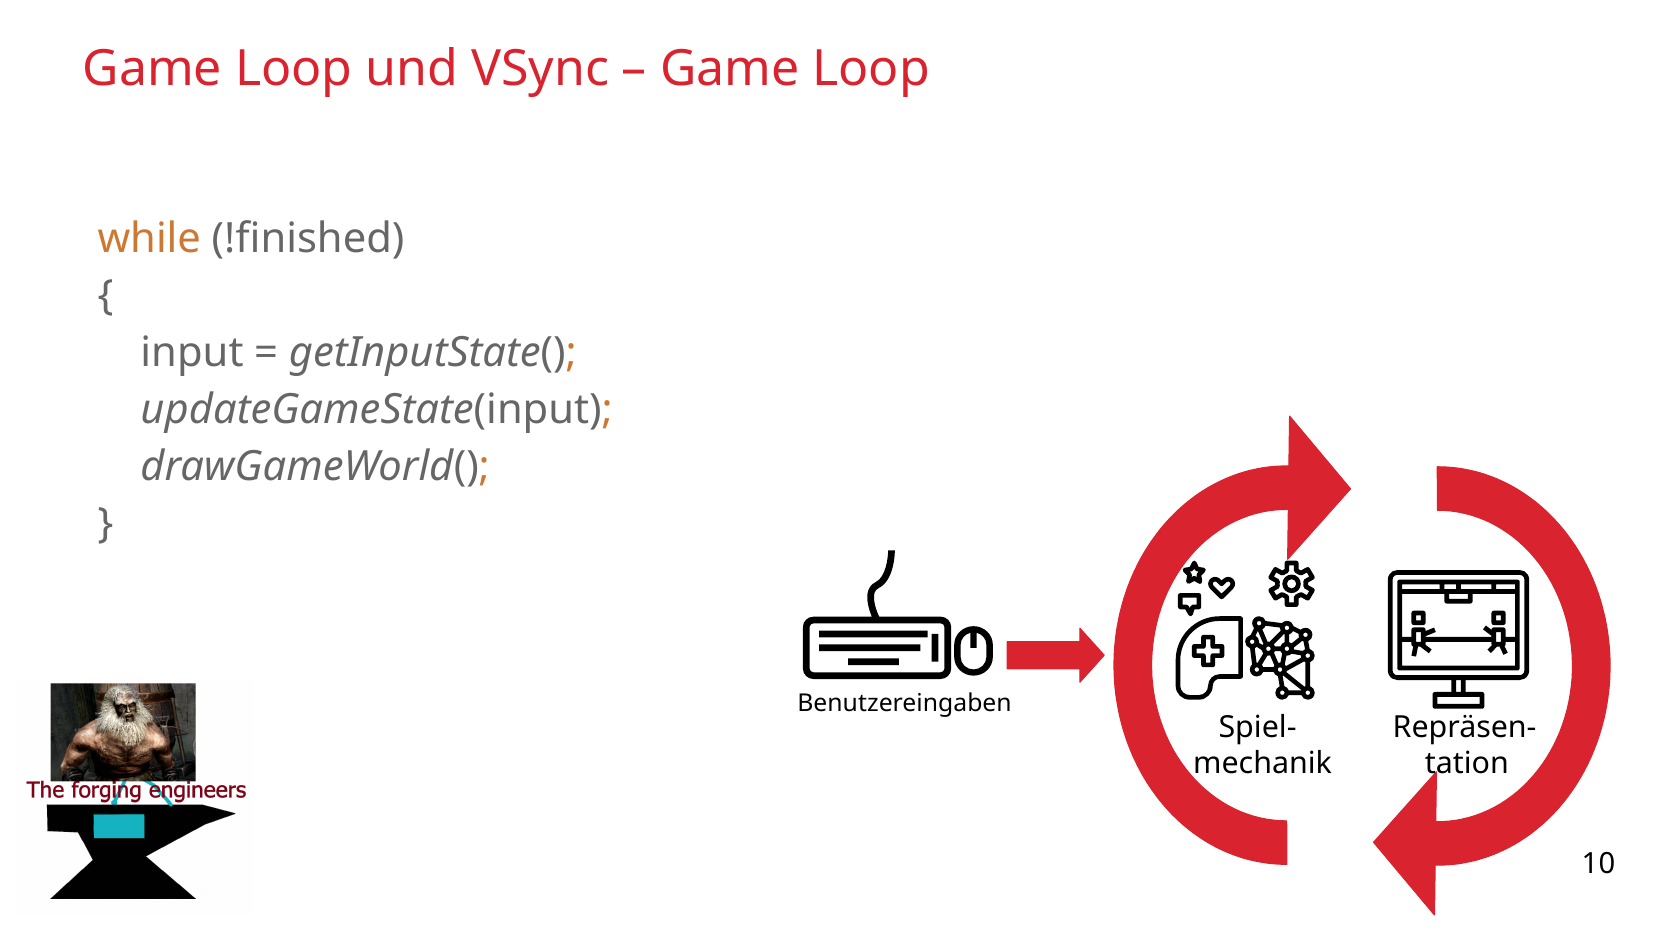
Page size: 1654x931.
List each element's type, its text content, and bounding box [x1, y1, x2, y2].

title Game Loop und VSync – Game Loop [82, 37, 1571, 95]
text_box while (!finished) { input = getInputState(); updateGameState(input); drawGameWorld(); } [82, 200, 1028, 532]
picture [17, 679, 254, 916]
picture [791, 412, 1654, 931]
